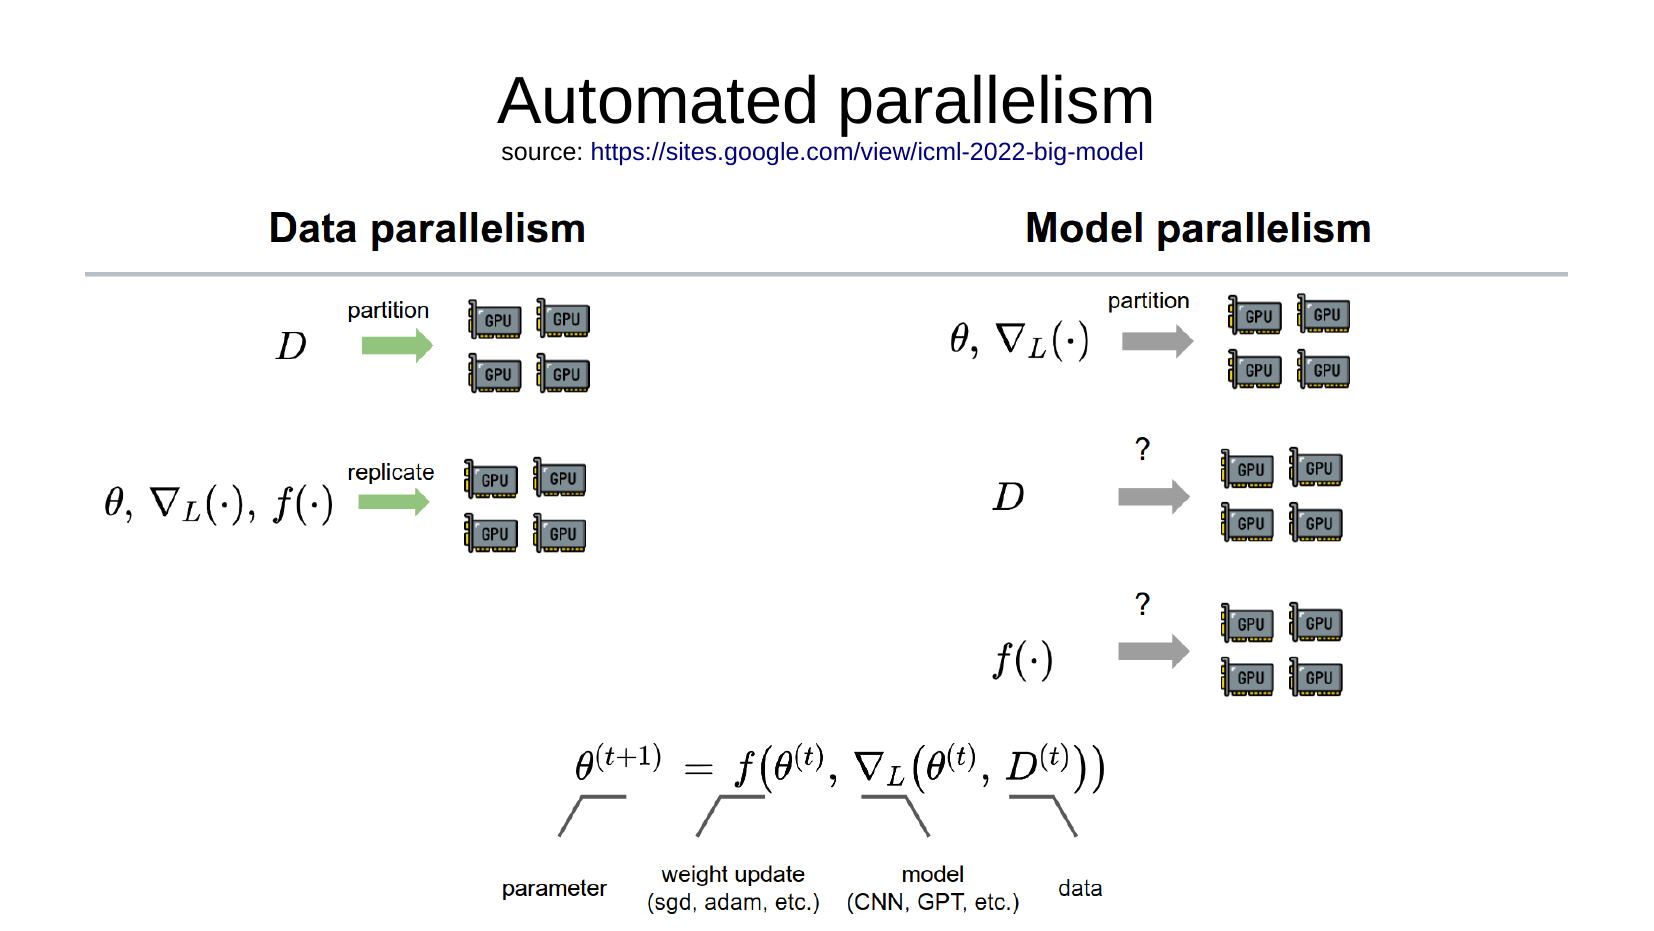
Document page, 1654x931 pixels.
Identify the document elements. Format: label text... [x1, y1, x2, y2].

picture [85, 183, 1568, 930]
title Automated parallelism source: https://sites.google.com/view/icml-2022-big-model [82, 37, 1571, 193]
